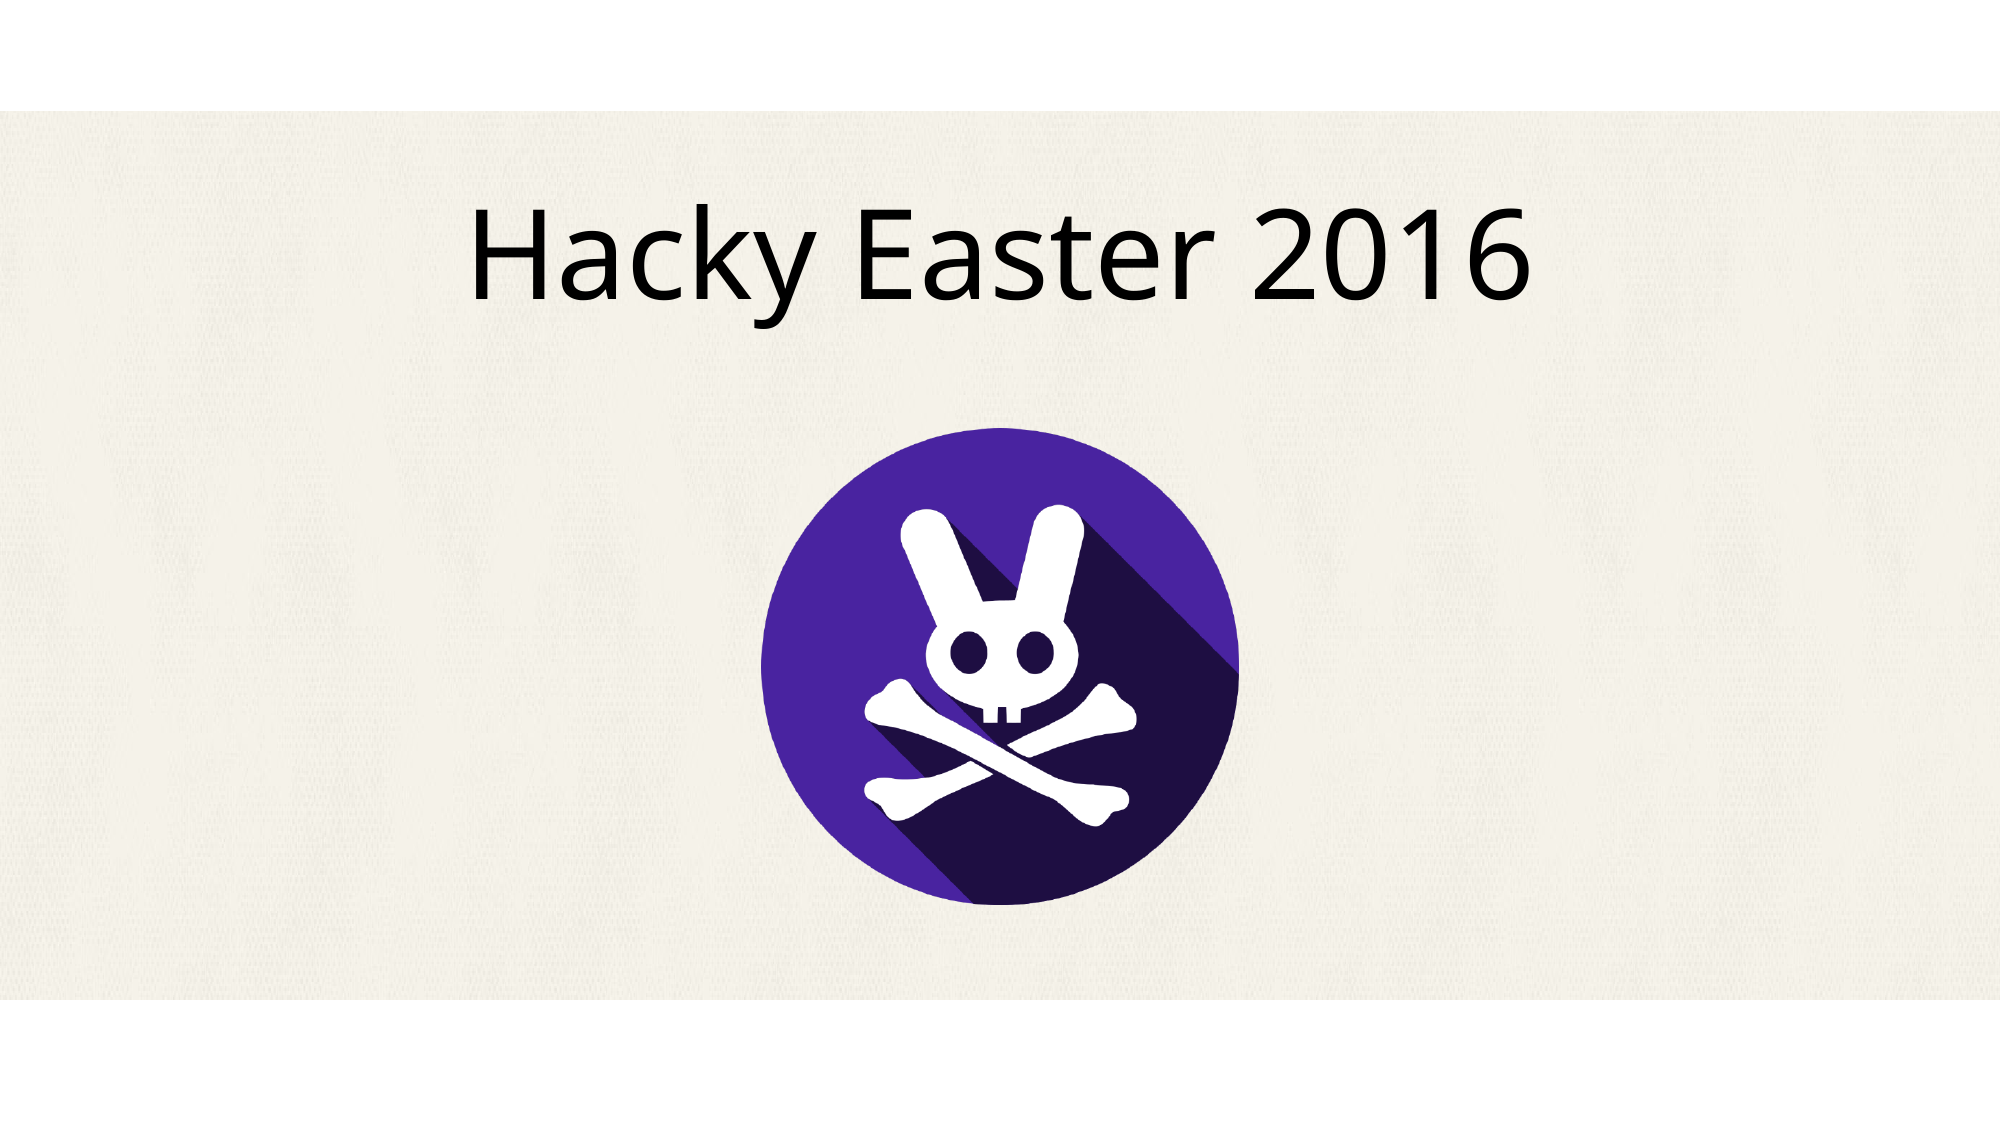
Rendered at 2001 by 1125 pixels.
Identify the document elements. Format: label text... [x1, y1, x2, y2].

title Hacky Easter 2016 [249, 184, 1750, 576]
picture [0, 111, 2000, 1000]
